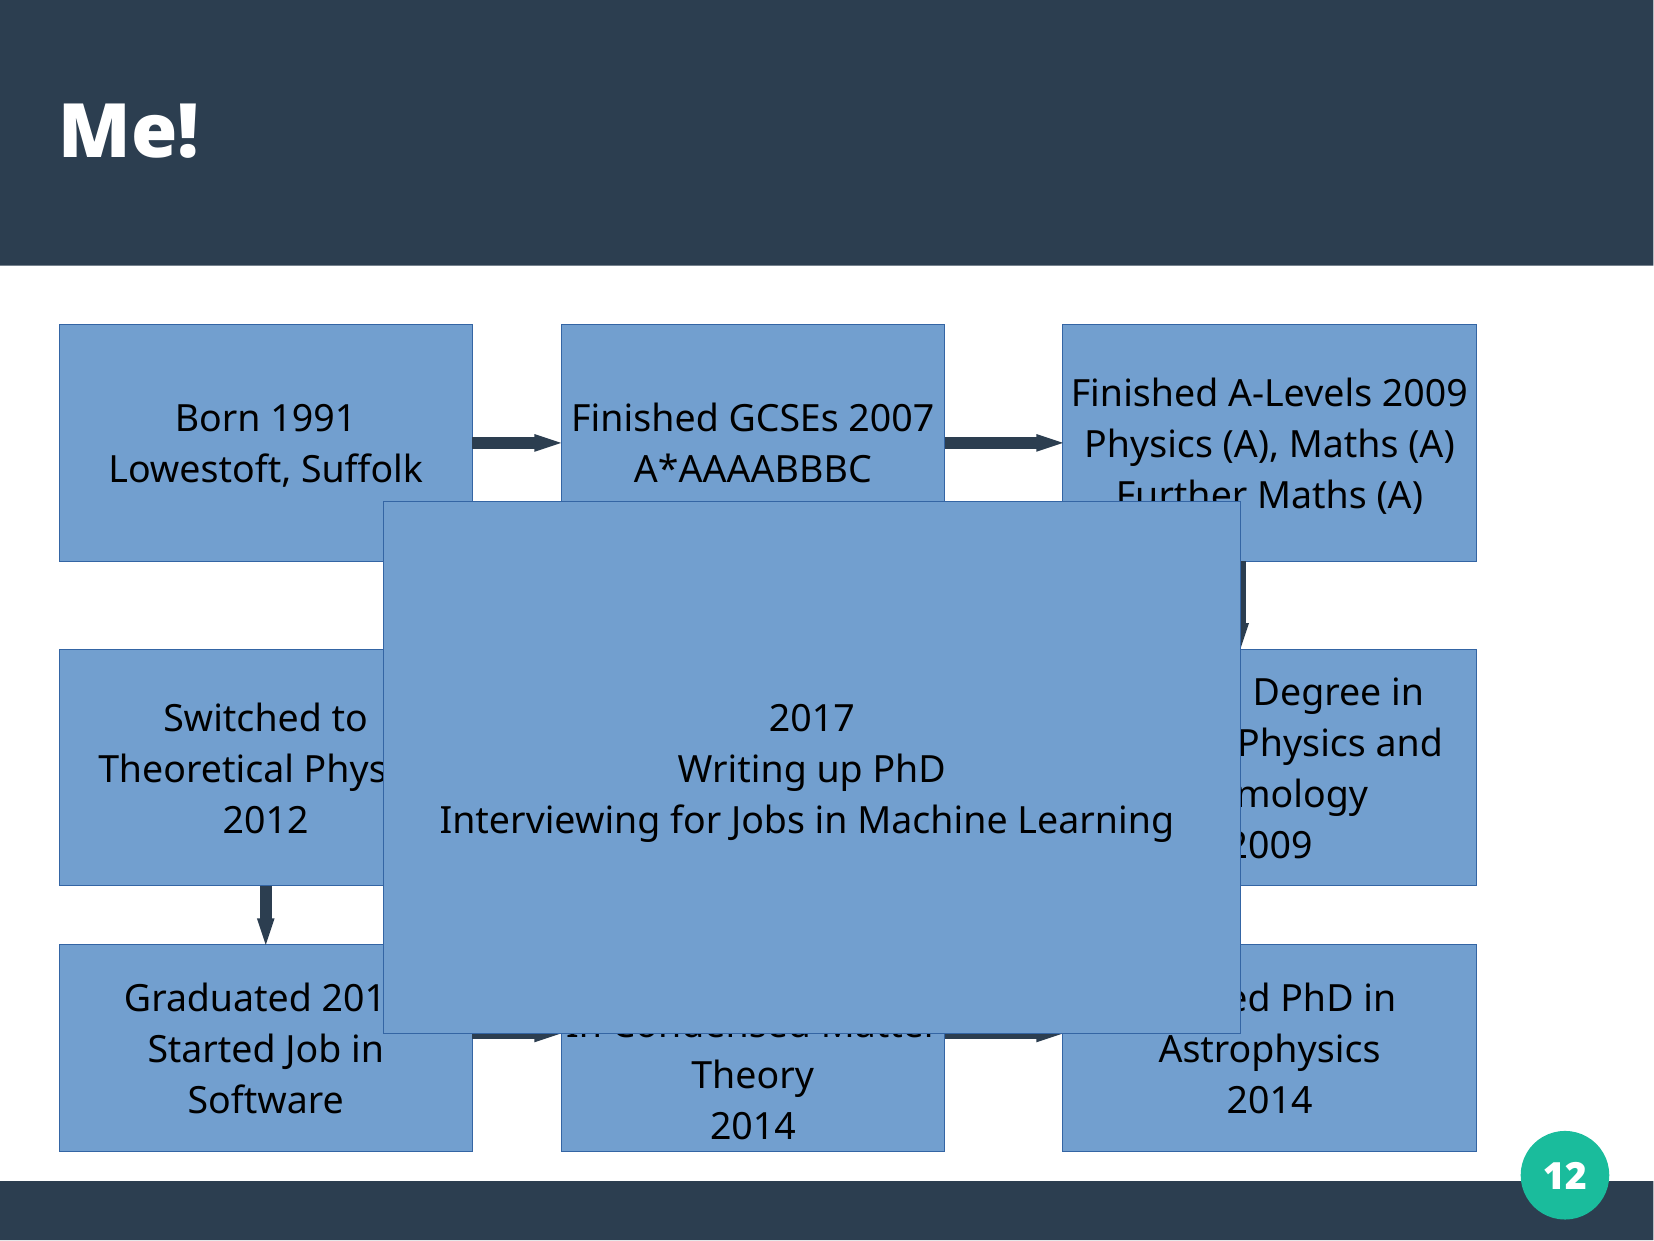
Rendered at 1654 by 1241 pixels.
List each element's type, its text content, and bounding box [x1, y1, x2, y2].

text_box Switched to Theoretical Physics 2012 [59, 649, 383, 886]
text_box Finished GCSEs 2007 A*AAAABBBC [561, 324, 945, 501]
text_box Born 1991 Lowestoft, Suffolk [59, 324, 473, 562]
title Me! [59, 49, 1595, 207]
text_box Graduated 2013 Started Job in Software [59, 944, 473, 1152]
text_box Finished A-Levels 2009 Physics (A), Maths (A) Further Maths (A) [1062, 324, 1477, 562]
text_box Started PhD in Astrophysics 2014 [1062, 944, 1477, 1152]
text_box 2017 Writing up PhD Interviewing for Jobs in Machine Learning [383, 501, 1241, 1034]
text_box Started Degree in Particle Physics and Cosmology 2009 [1241, 649, 1477, 886]
text_box Applied for PhDs In Condensed Matter Theory 2014 [561, 1034, 945, 1152]
